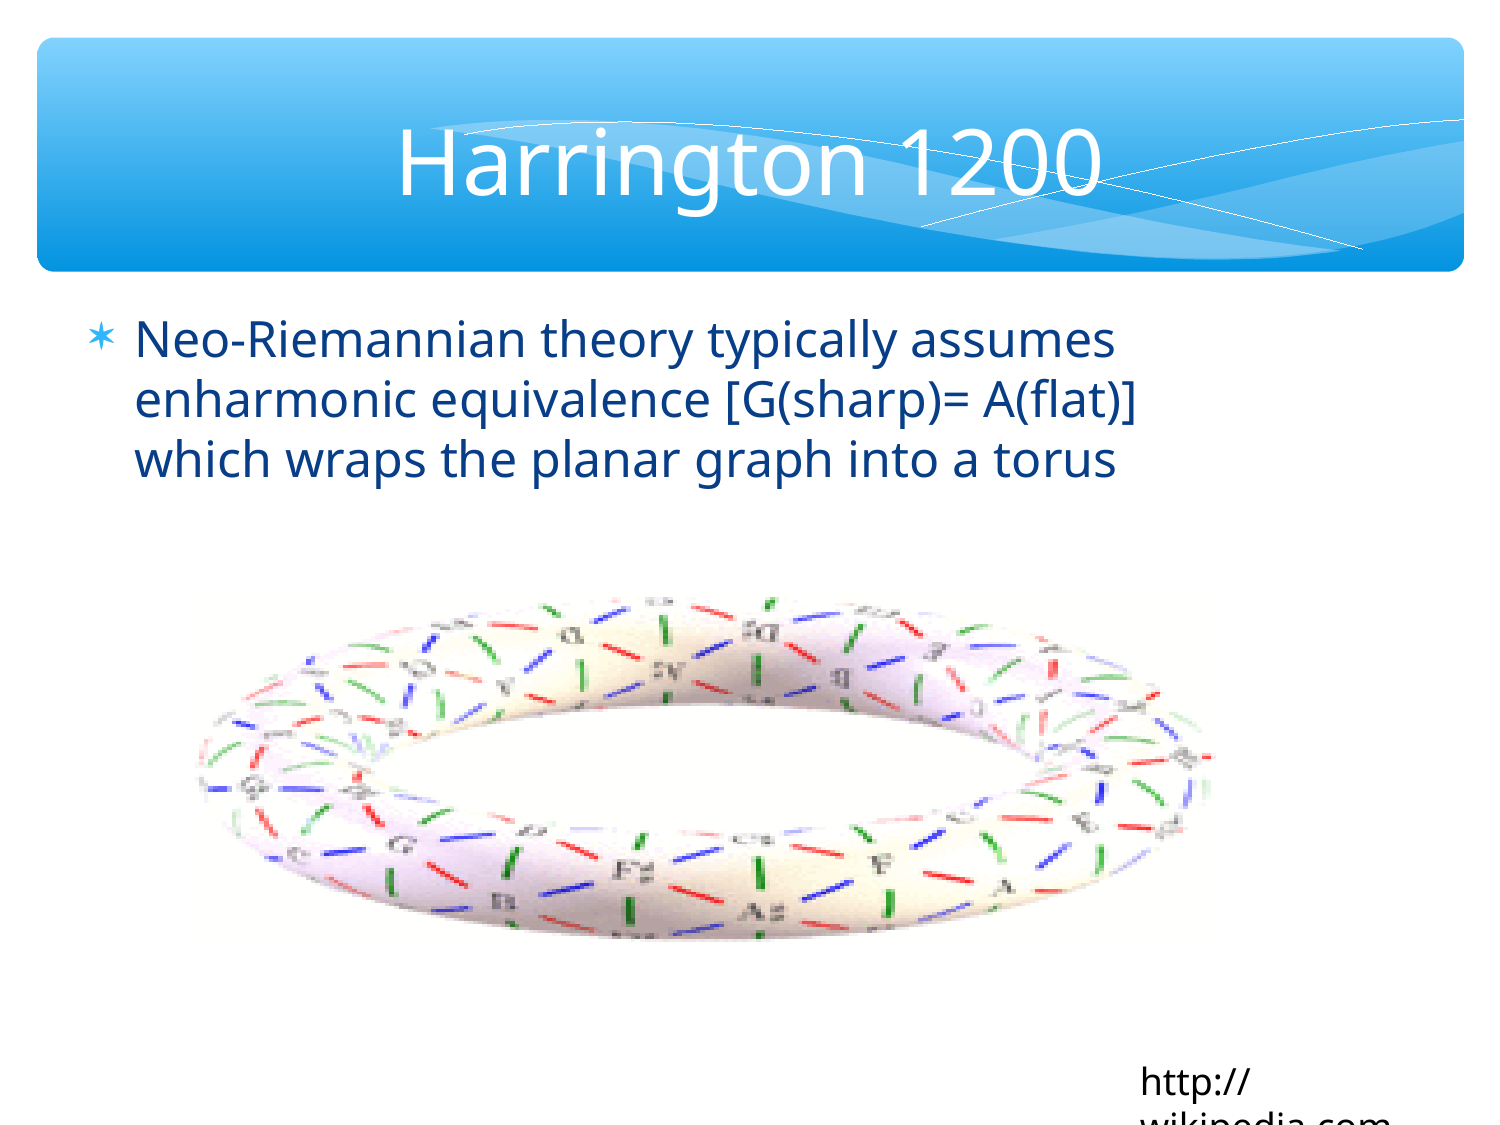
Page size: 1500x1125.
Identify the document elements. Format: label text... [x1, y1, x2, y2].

list Neo-Riemannian theory typically assumes enharmonic equivalence [G(sharp)= A(flat)] which wraps the planar graph into a torus [74, 299, 1456, 555]
picture [195, 592, 1216, 946]
title Harrington 1200 [75, 40, 1426, 276]
text_box http://wikipedia.com [1125, 1050, 1496, 1111]
